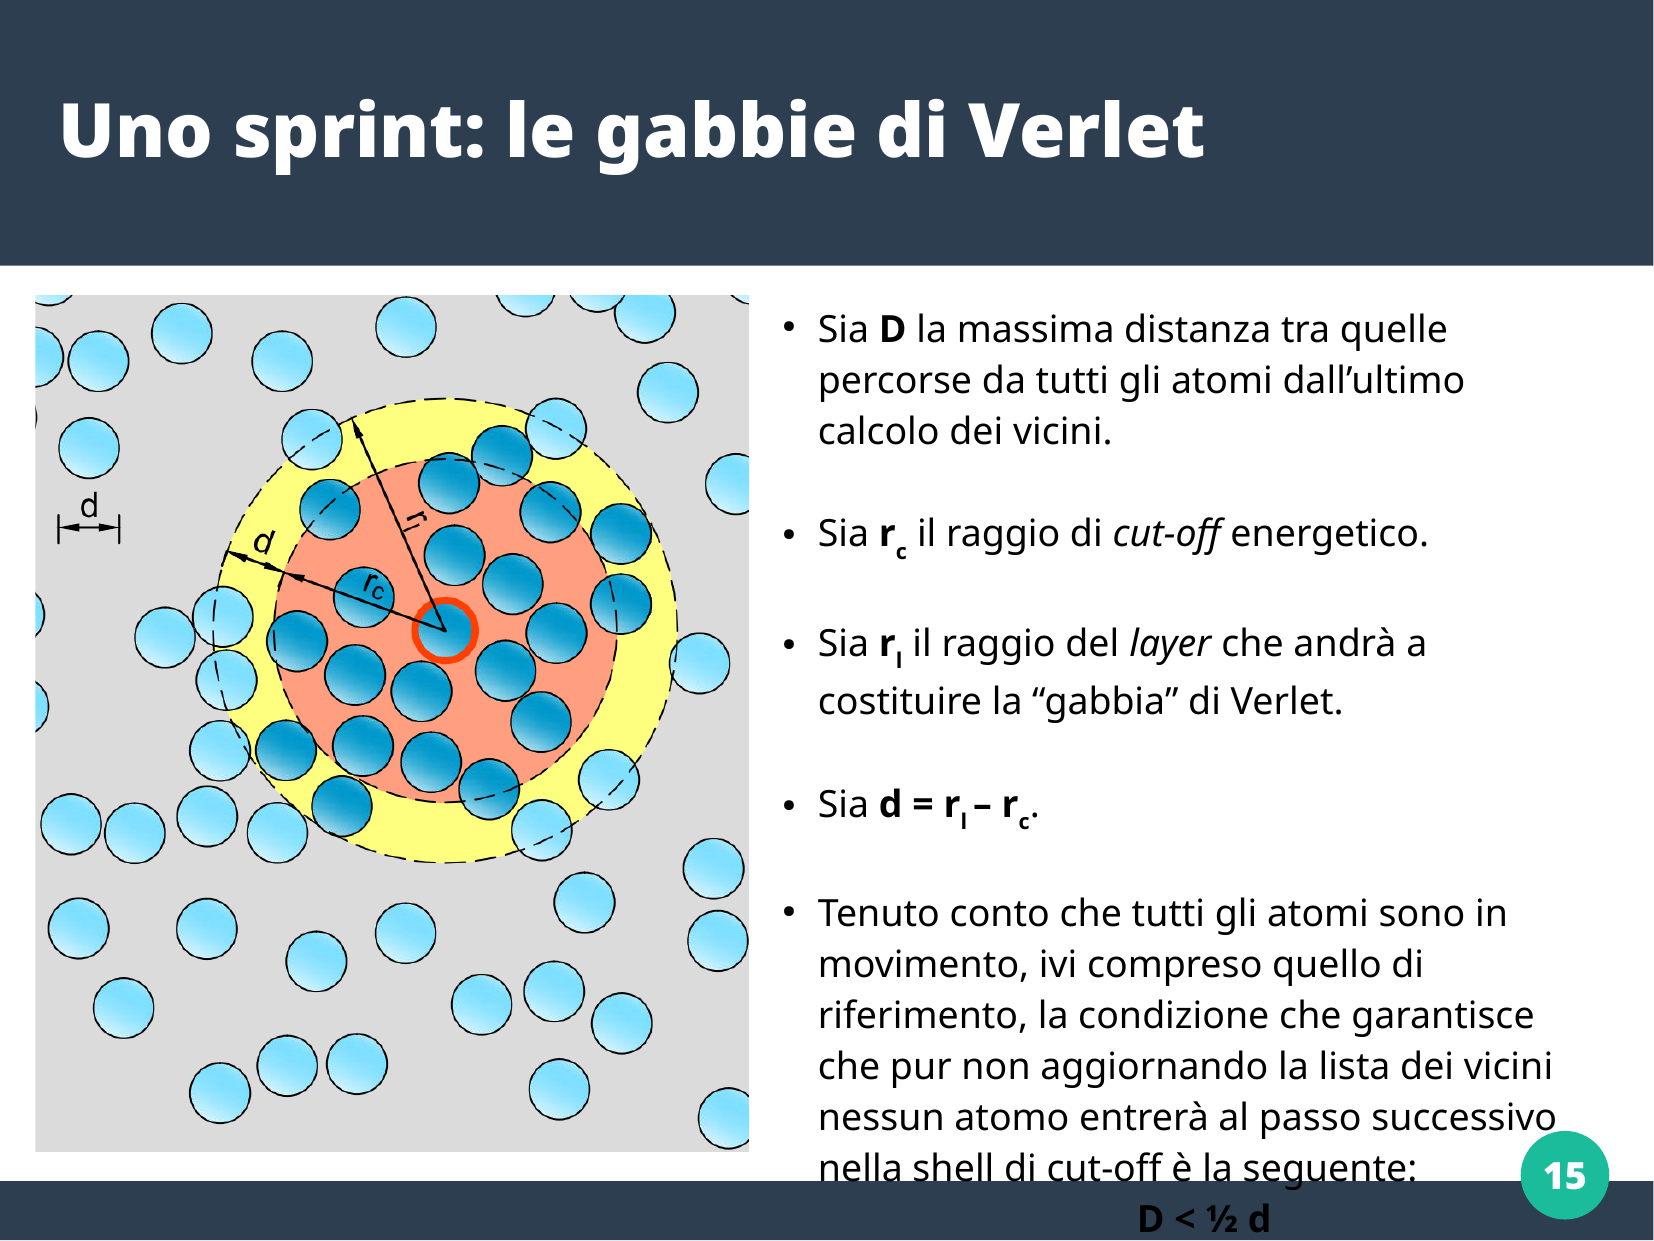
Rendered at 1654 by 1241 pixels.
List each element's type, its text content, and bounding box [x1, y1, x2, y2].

title Uno sprint: le gabbie di Verlet [59, 49, 1595, 207]
text_box Sia D la massima distanza tra quelle percorse da tutti gli atomi dall’ultimo calcolo dei vicini. Sia rc il raggio di cut-off energetico. Sia rl il raggio del layer che andrà a costituire la “gabbia” di Verlet. Sia d = rl – rc. Tenuto conto che tutti gli atomi sono in movimento, ivi compreso quello di riferimento, la condizione che garantisce che pur non aggiornando la lista dei vicini nessun atomo entrerà al passo successivo nella shell di cut-off è la seguente: D < ½ d [767, 295, 1595, 1163]
picture [35, 295, 749, 1152]
